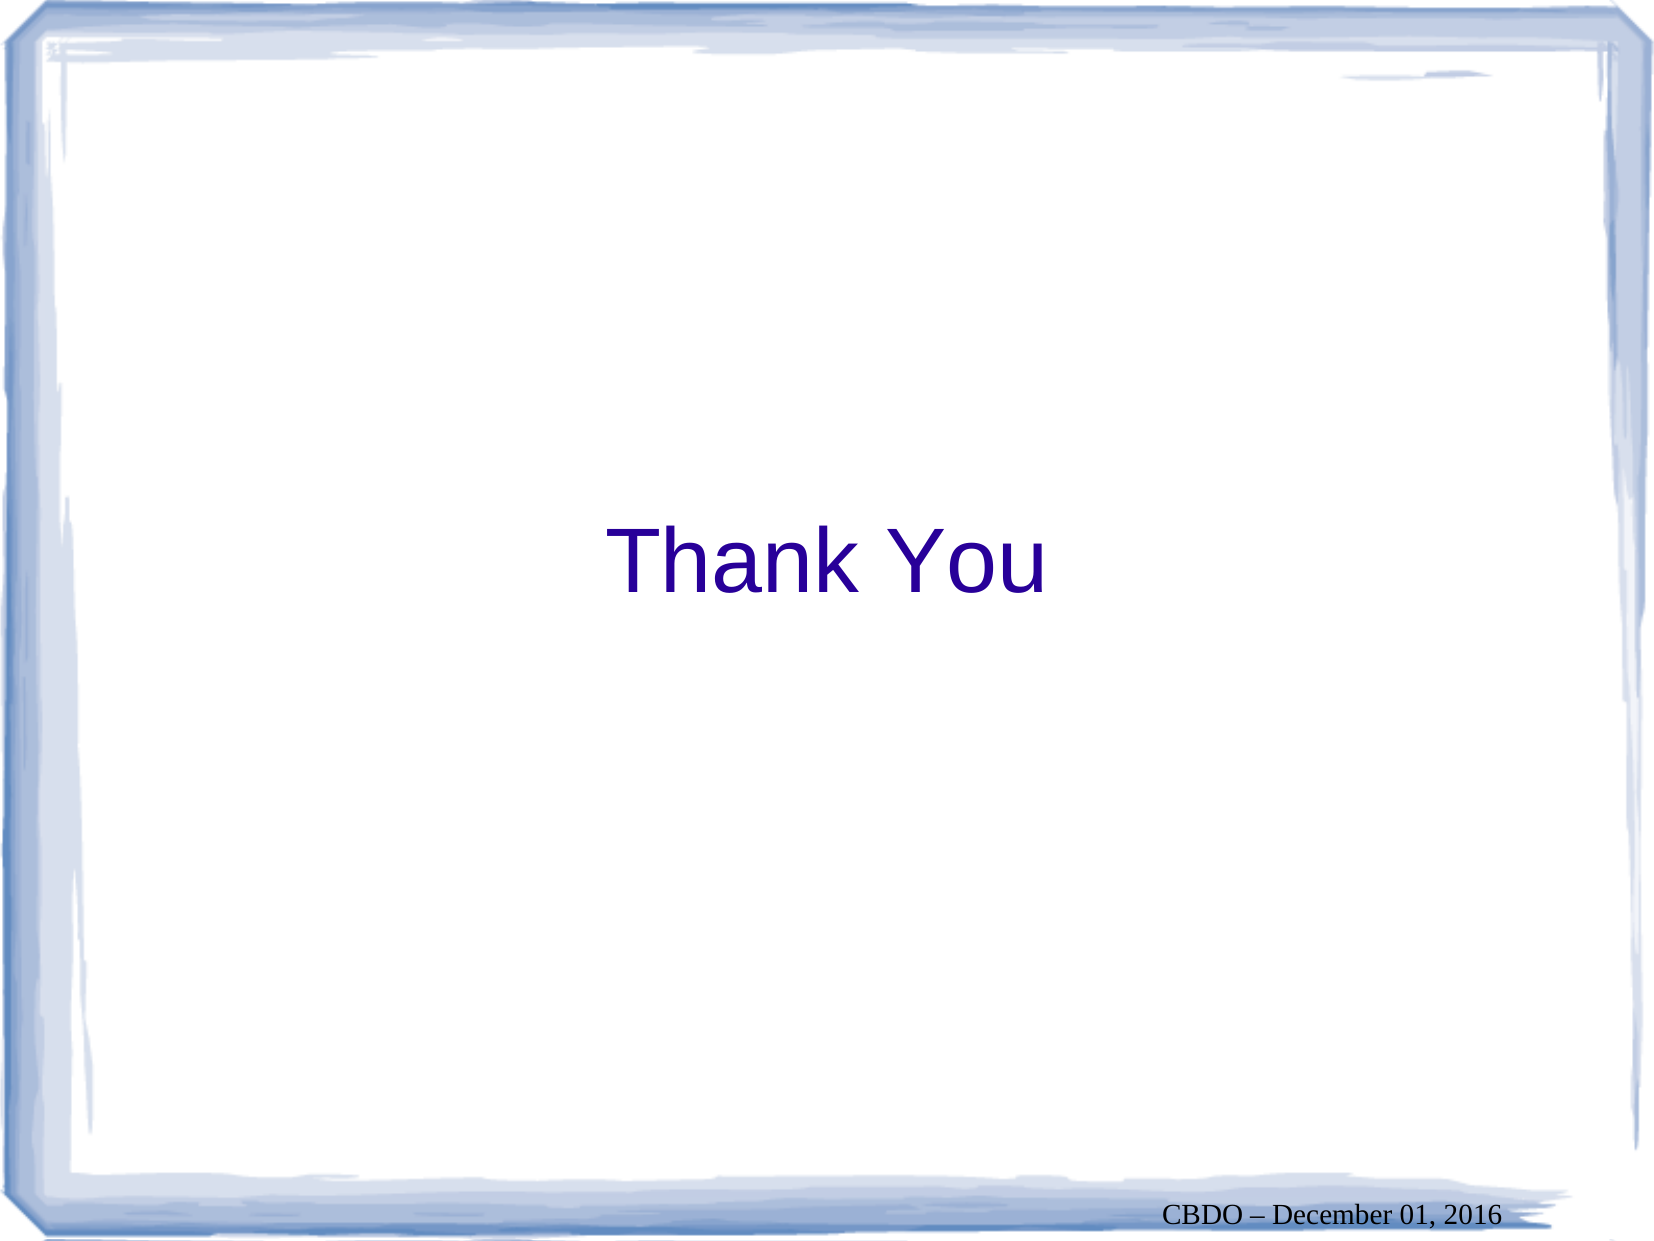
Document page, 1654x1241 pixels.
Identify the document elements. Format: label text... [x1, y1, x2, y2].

picture [0, 0, 1654, 1241]
title Thank You [82, 456, 1571, 664]
